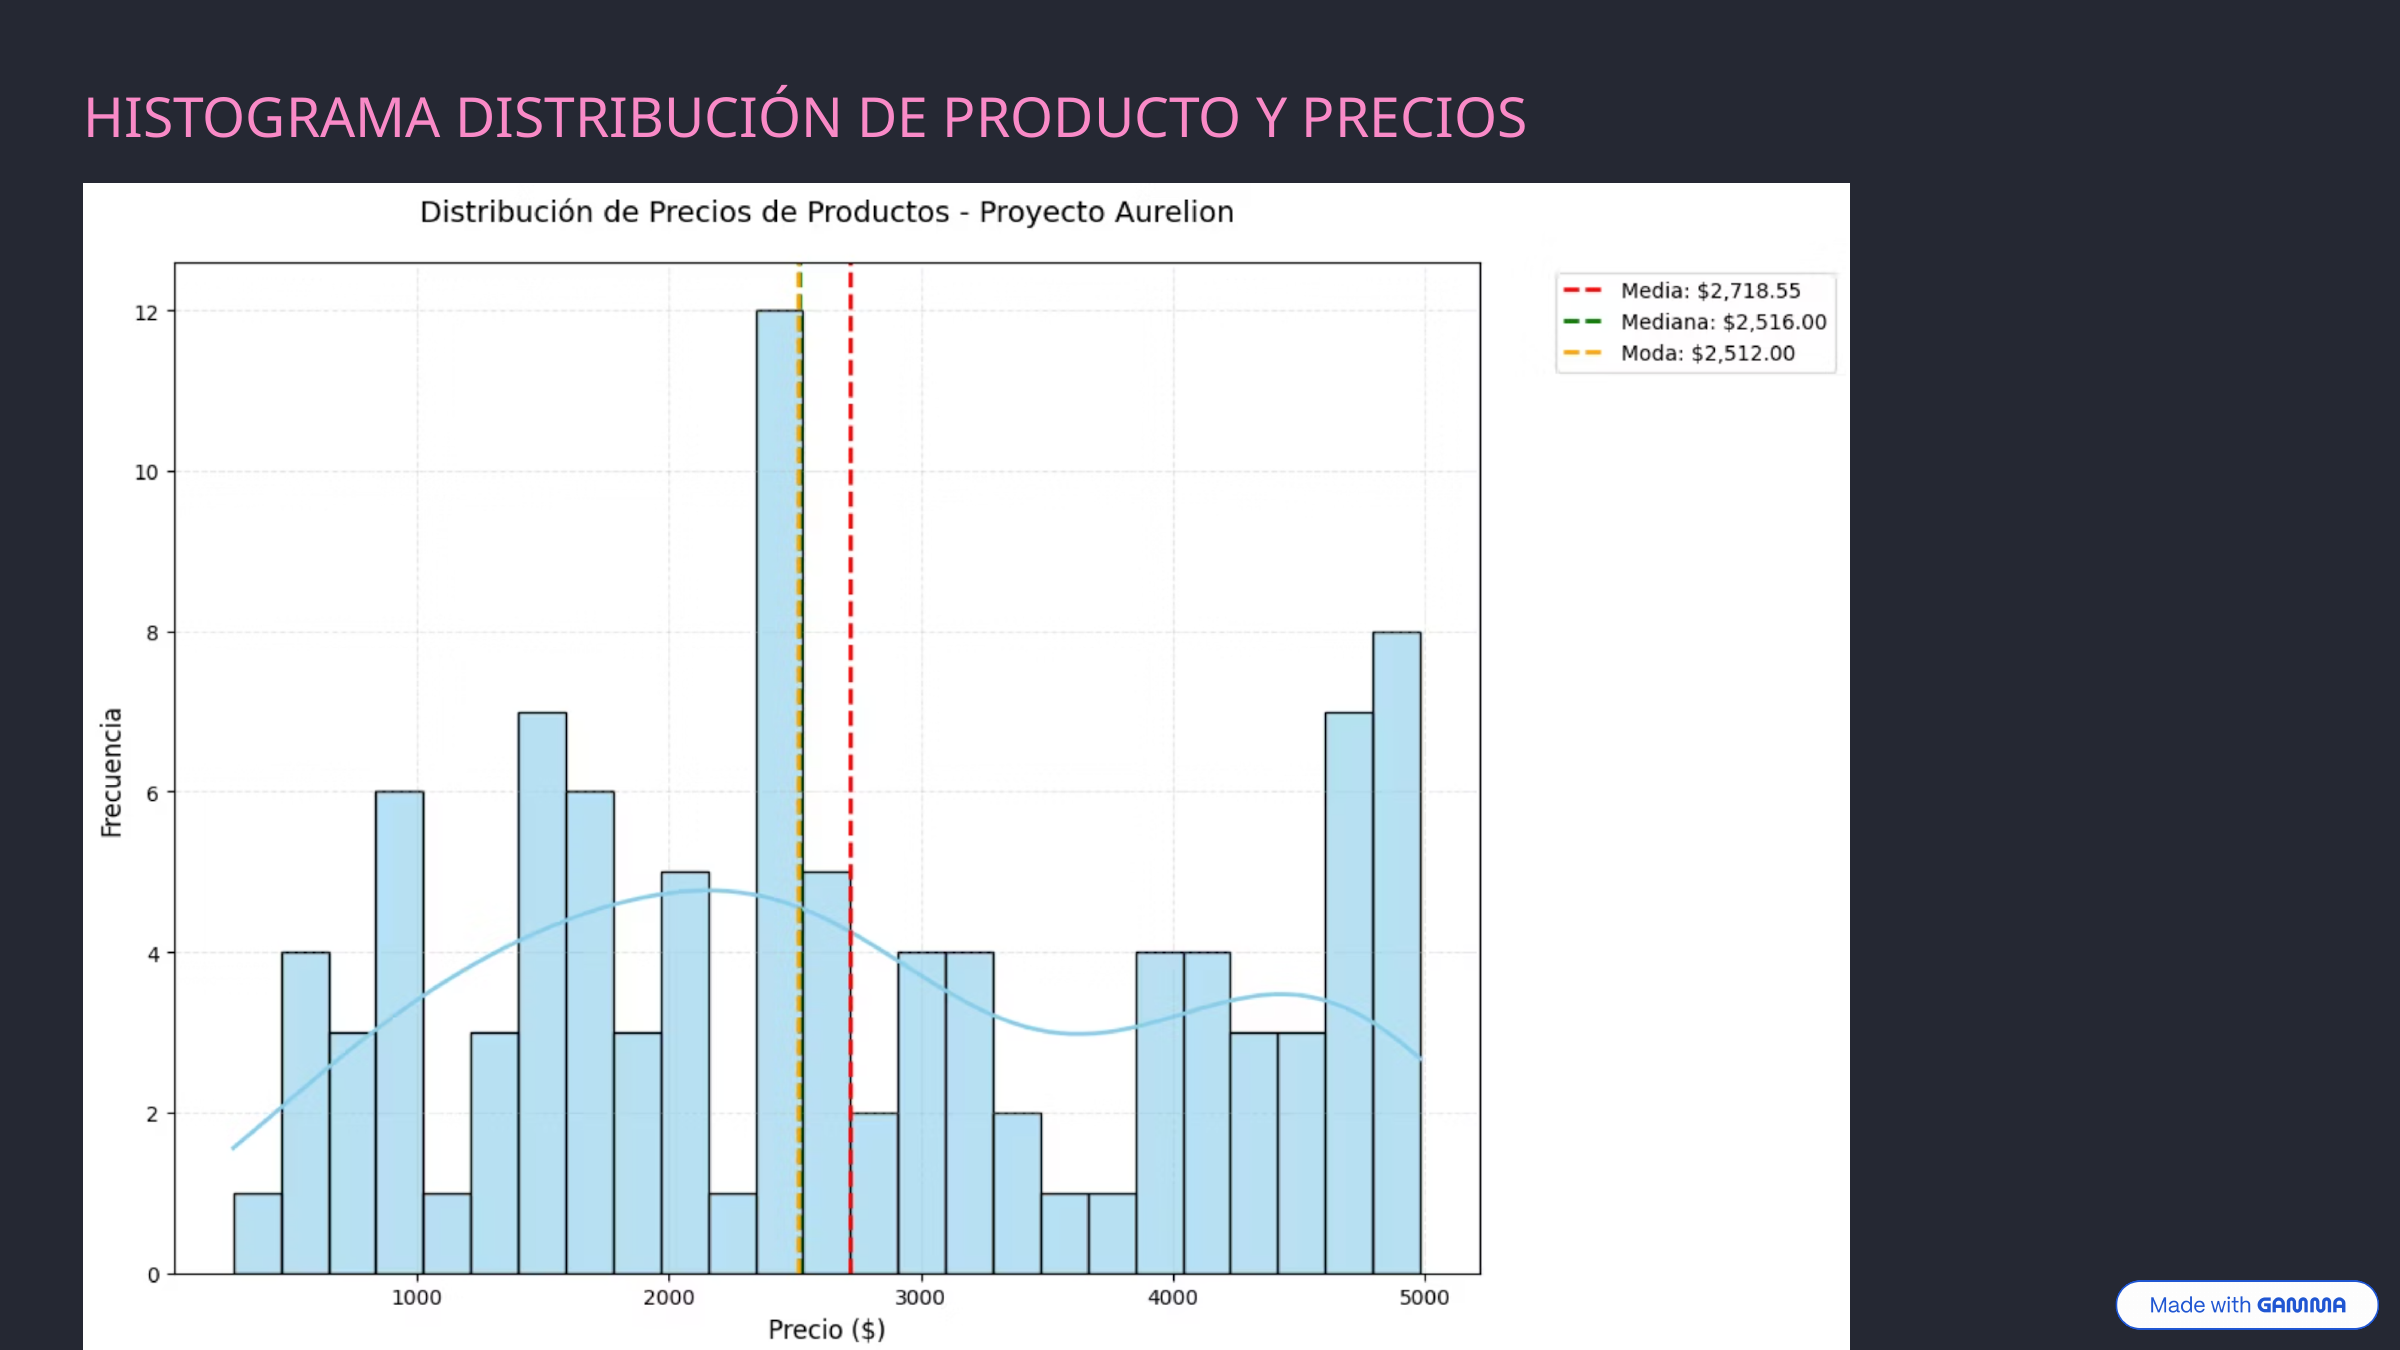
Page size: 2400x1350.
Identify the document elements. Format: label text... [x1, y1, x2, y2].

text_box HISTOGRAMA DISTRIBUCIÓN DE PRODUCTO Y PRECIOS [83, 65, 1600, 136]
picture [2106, 1271, 2389, 1339]
picture [83, 183, 1850, 1350]
